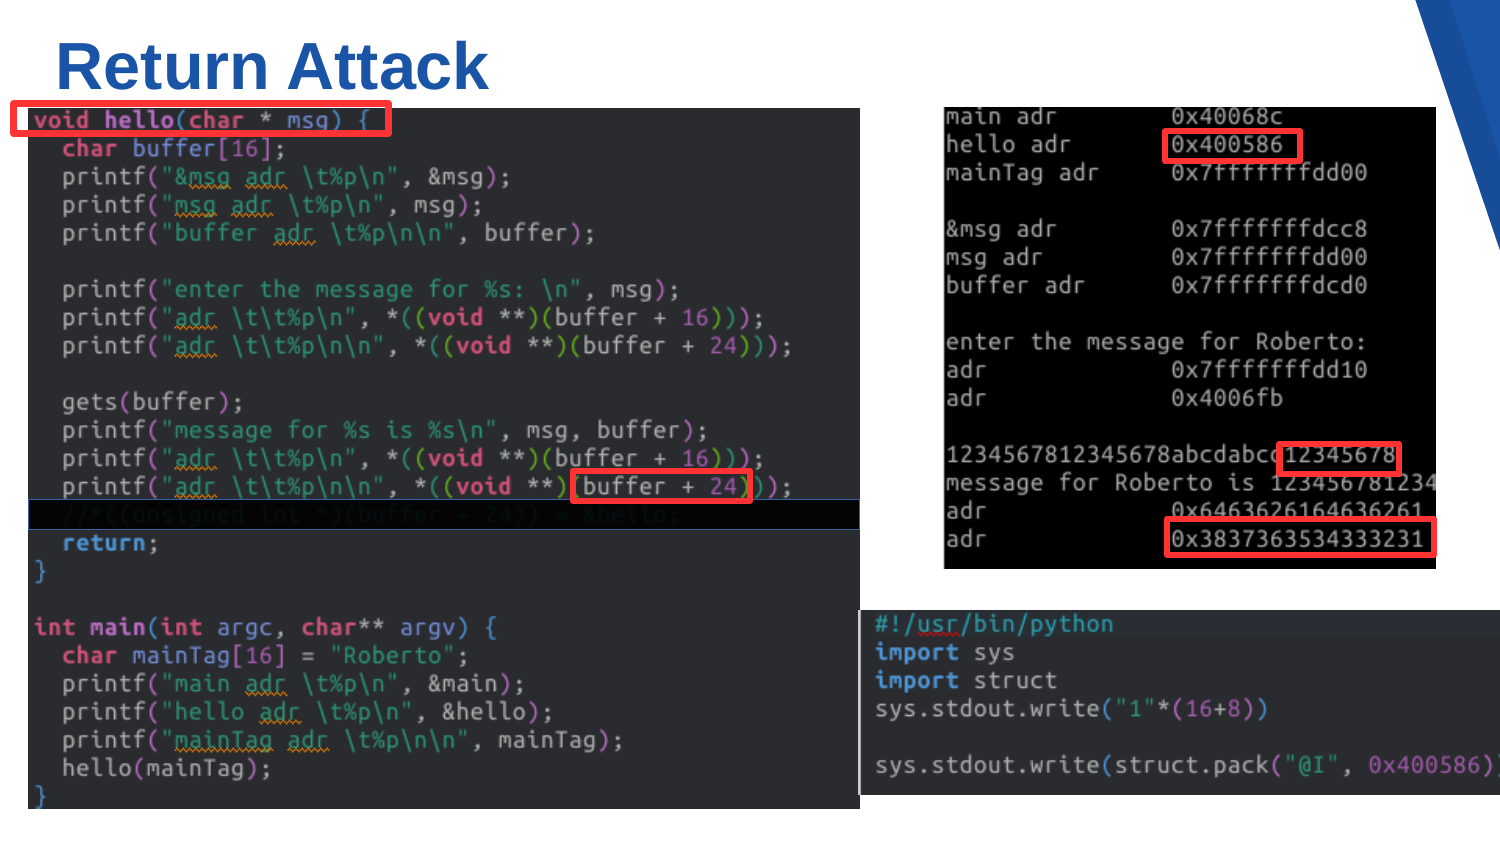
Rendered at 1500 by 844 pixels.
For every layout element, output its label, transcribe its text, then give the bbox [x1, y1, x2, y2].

picture [28, 108, 385, 130]
title Return Attack [40, 50, 1306, 118]
picture [943, 107, 1436, 569]
picture [28, 530, 1500, 809]
text_box [28, 499, 860, 530]
picture [1170, 522, 1431, 552]
picture [576, 474, 747, 498]
picture [28, 118, 860, 499]
